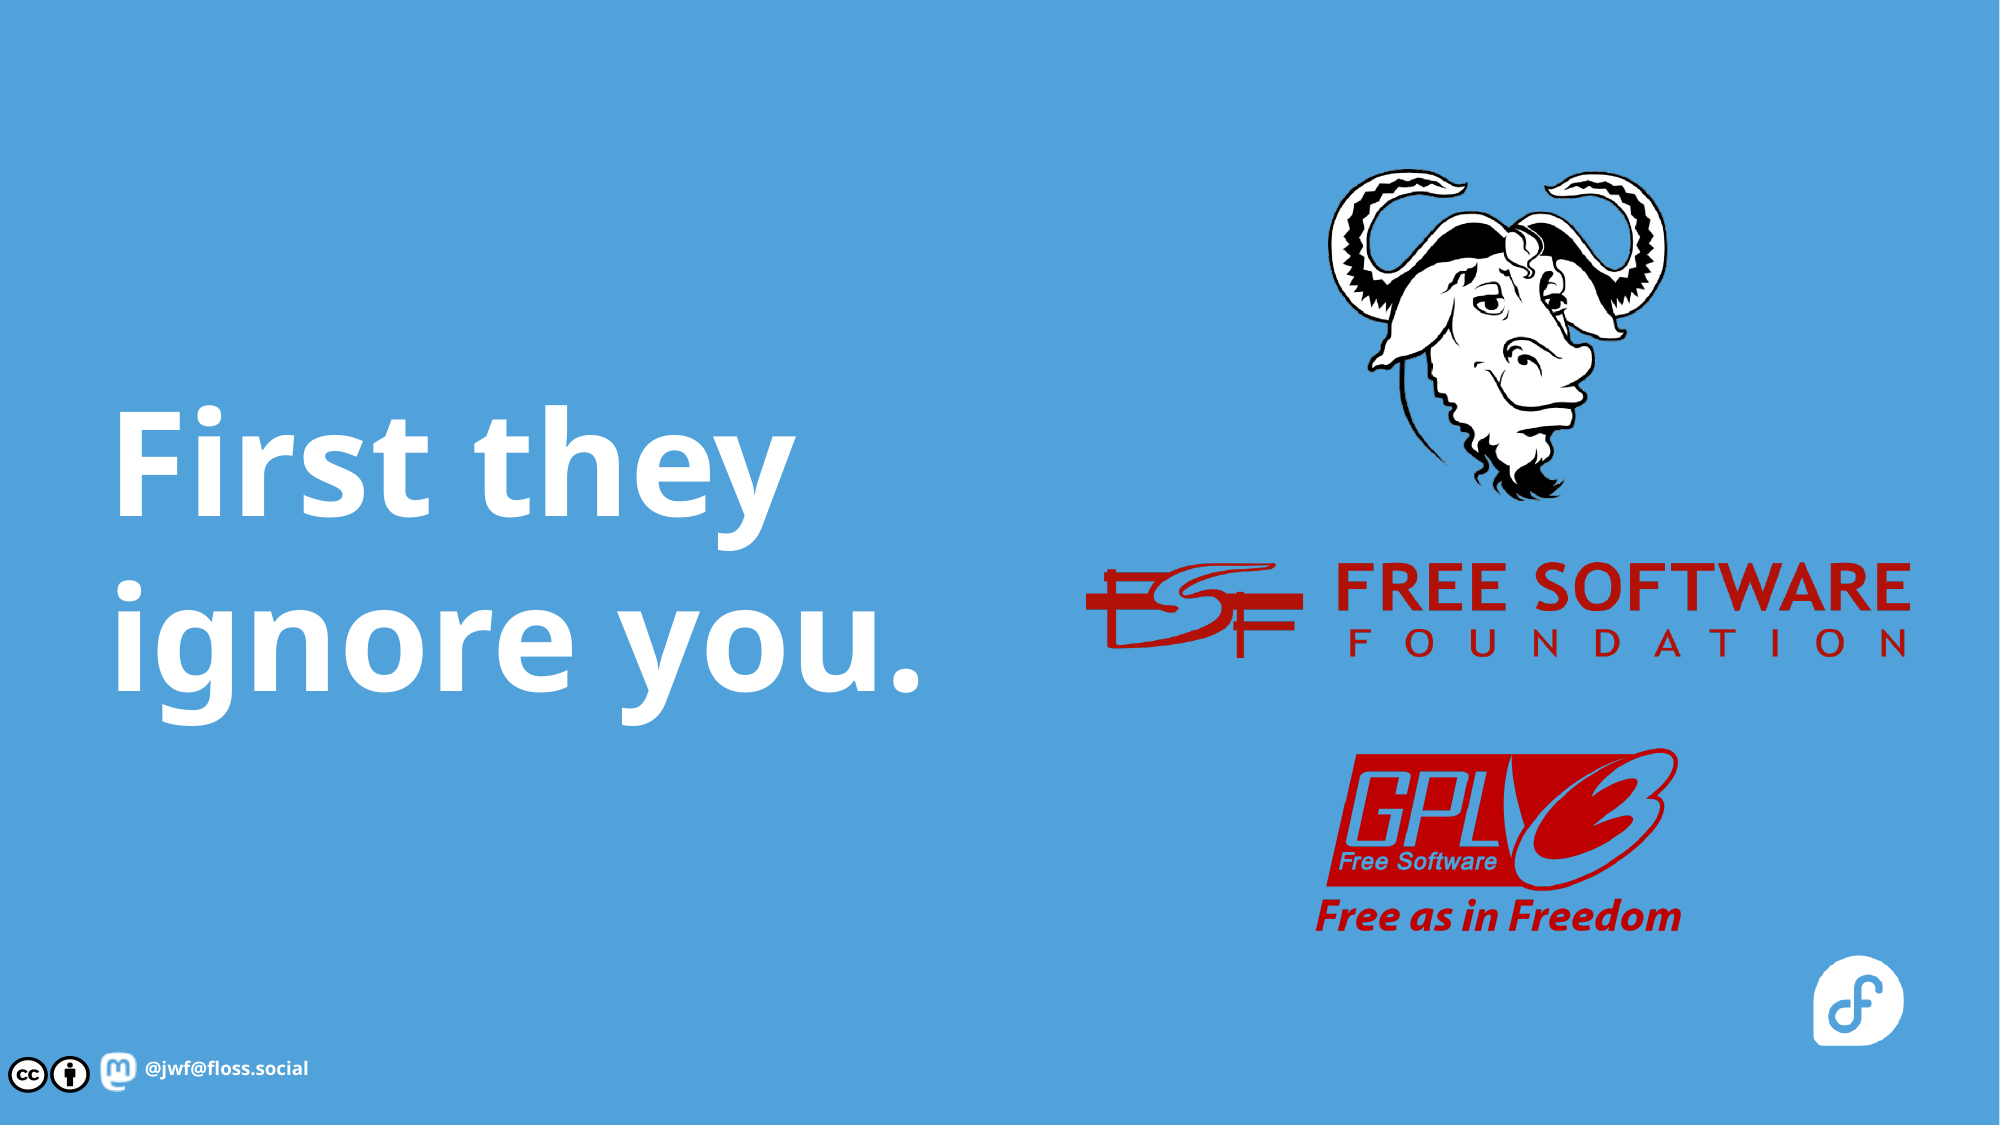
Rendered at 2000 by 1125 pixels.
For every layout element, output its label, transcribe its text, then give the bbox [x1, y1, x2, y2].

picture [50, 1056, 90, 1093]
list @jwf@floss.social [135, 1047, 319, 1084]
picture [1325, 169, 1670, 503]
picture [1315, 748, 1681, 931]
picture [1086, 562, 1910, 658]
picture [8, 1057, 48, 1093]
picture [100, 1052, 137, 1092]
picture [1813, 955, 1904, 1046]
title First they ignore you. [107, 98, 1500, 994]
